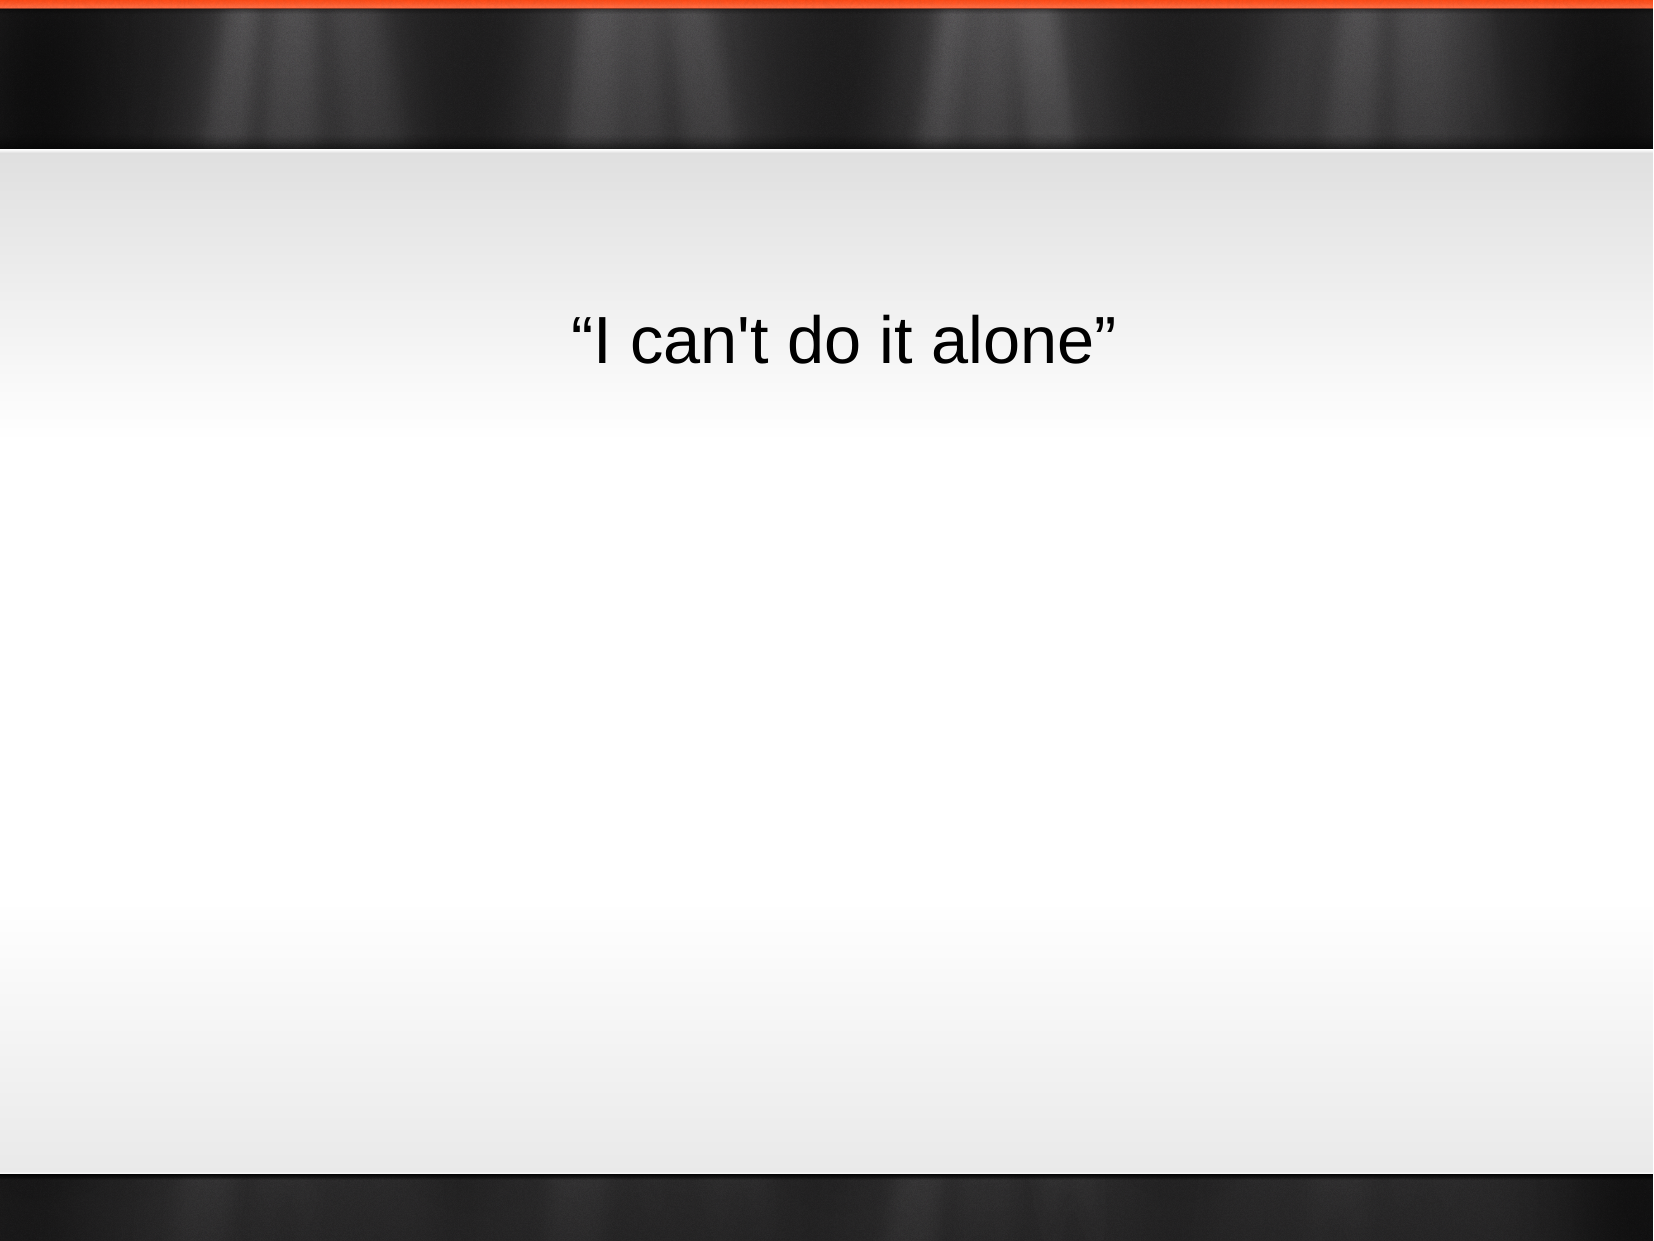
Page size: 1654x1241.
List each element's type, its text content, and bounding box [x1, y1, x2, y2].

picture [0, 0, 1653, 1241]
subtitle “I can't do it alone” [100, 6, 1588, 1125]
